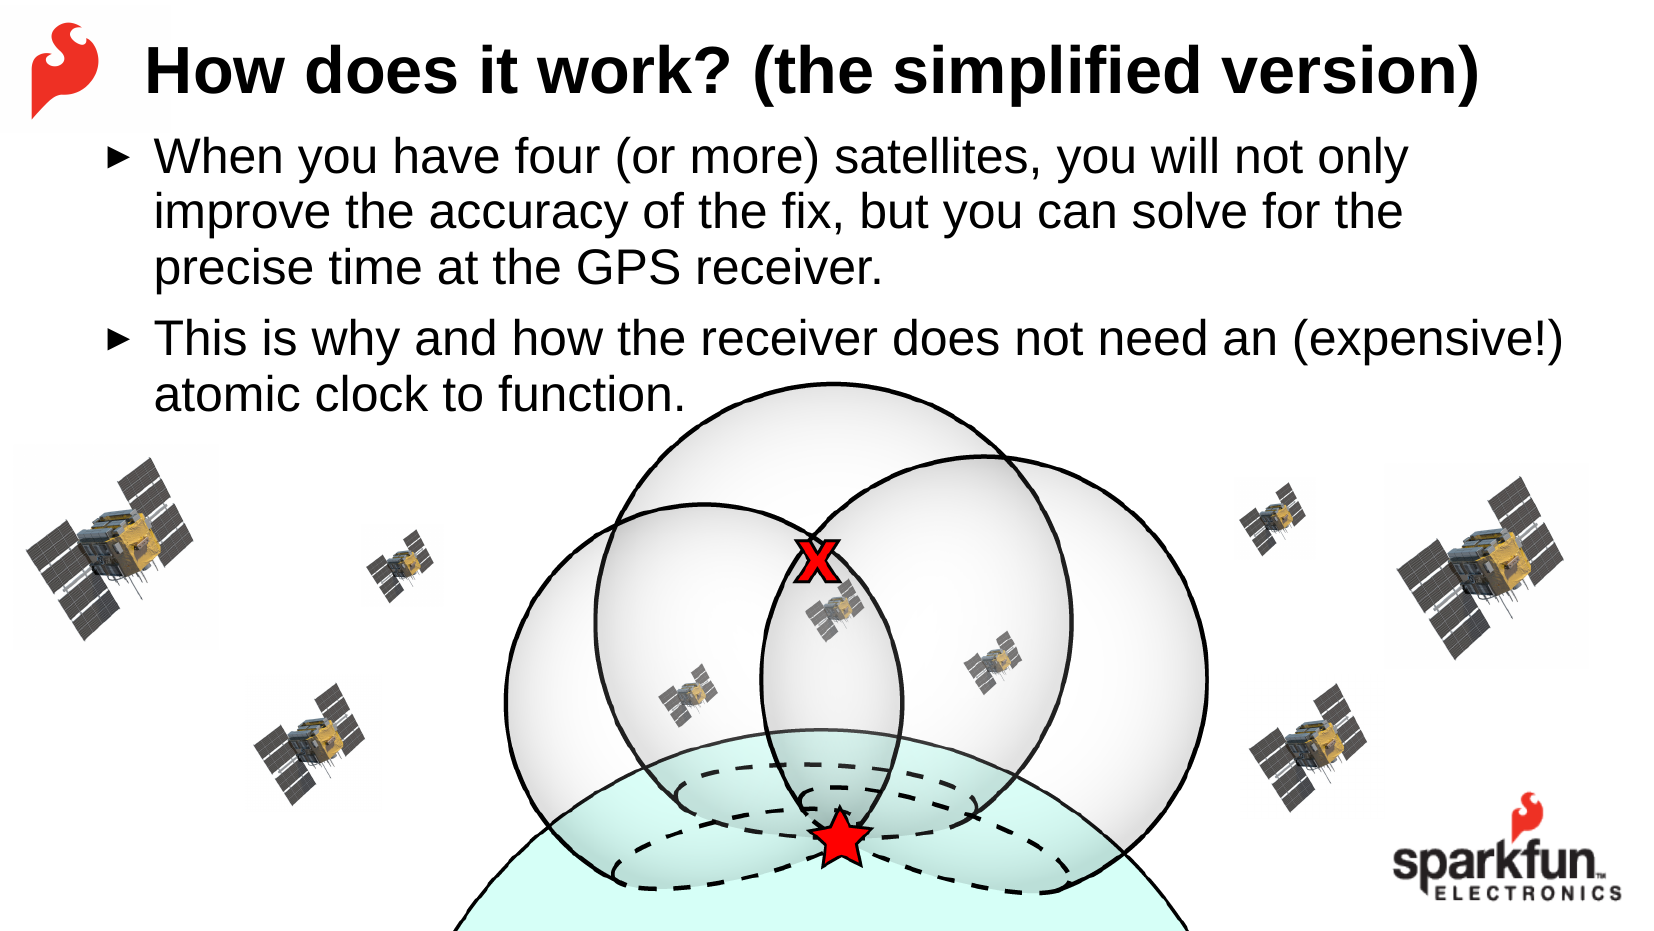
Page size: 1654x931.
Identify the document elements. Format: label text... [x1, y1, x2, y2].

title How does it work? (the simplified version) [144, 33, 1509, 109]
picture [361, 524, 444, 607]
picture [1384, 463, 1589, 669]
picture [0, 5, 171, 133]
picture [445, 907, 1209, 931]
picture [13, 444, 219, 650]
picture [1363, 749, 1651, 926]
picture [245, 674, 382, 812]
picture [1234, 477, 1316, 560]
picture [1240, 674, 1385, 819]
list When you have four (or more) satellites, you will not only improve the accuracy of the fix, but you can solve for the precise time at the GPS receiver. This is why and how the receiver does not need an (expensive!) atomic clock to function. [82, 127, 1571, 907]
